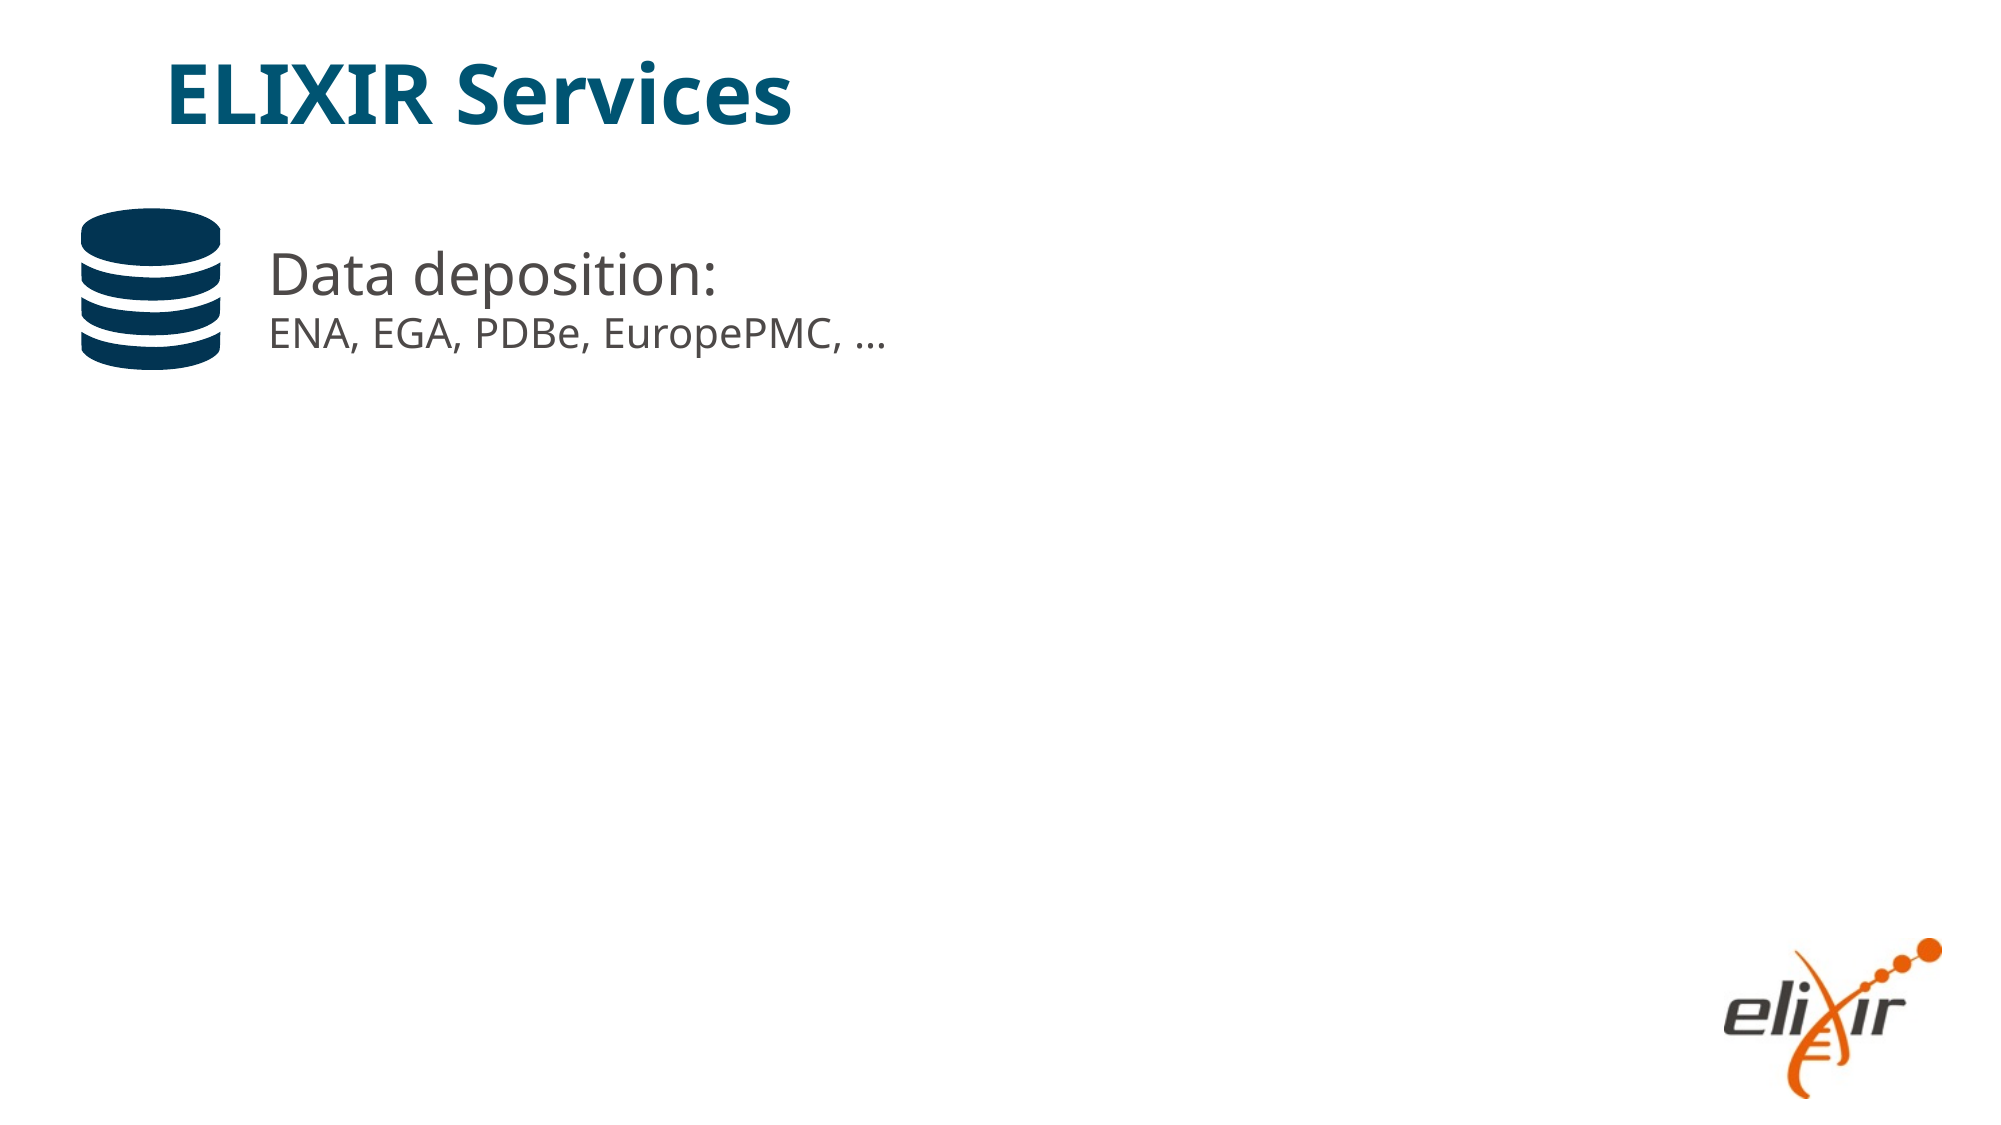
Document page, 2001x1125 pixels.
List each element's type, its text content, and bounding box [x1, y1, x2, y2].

picture [1724, 938, 1942, 1099]
text_box Data deposition: ENA, EGA, PDBe, EuropePMC, … [253, 229, 1283, 410]
picture [54, 188, 253, 390]
title ELIXIR Services [164, 41, 1503, 136]
